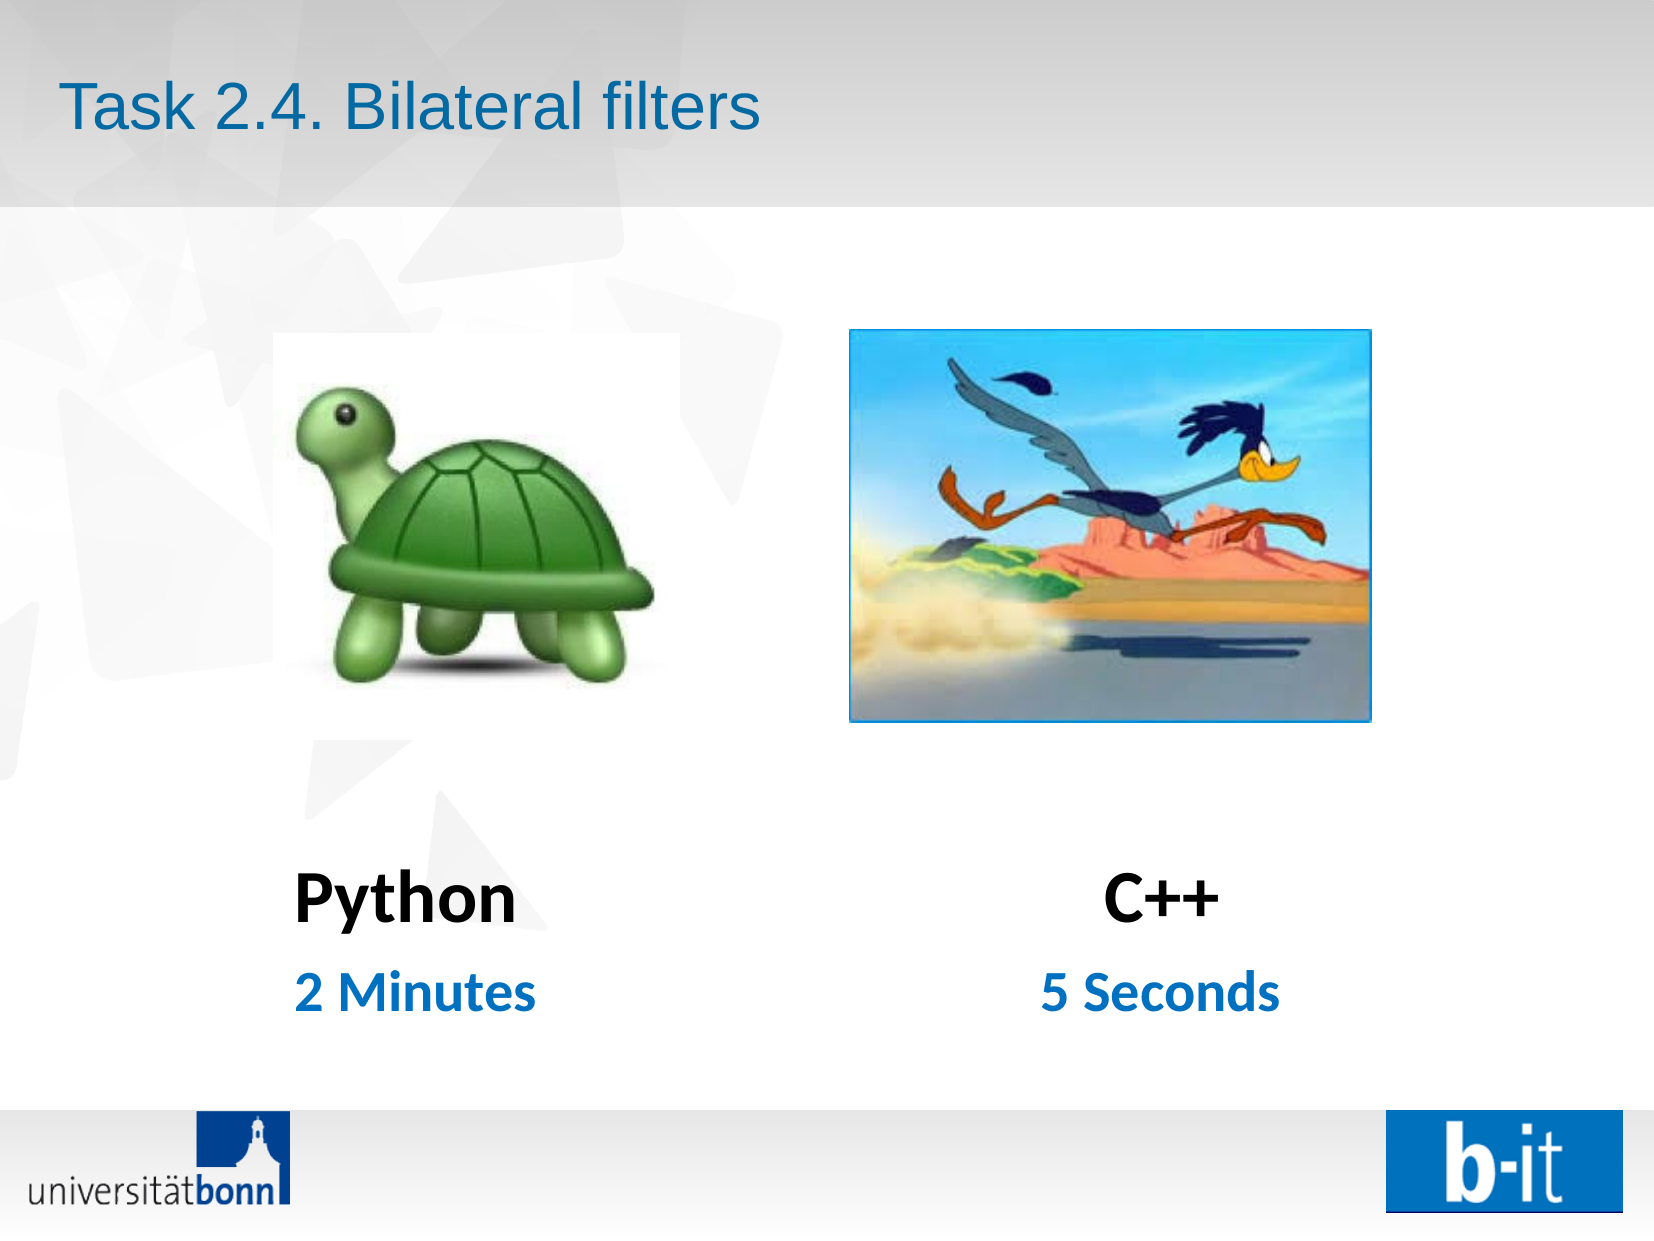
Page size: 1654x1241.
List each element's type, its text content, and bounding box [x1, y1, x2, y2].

text_box 2 Minutes [279, 945, 556, 1032]
picture [849, 329, 1372, 723]
text_box Python [279, 839, 536, 945]
title Task 2.4. Bilateral filters [59, 29, 1595, 178]
picture [28, 1087, 290, 1229]
picture [1386, 1110, 1623, 1213]
text_box C++ [1089, 839, 1236, 945]
picture [0, 0, 783, 931]
text_box 5 Seconds [1025, 945, 1300, 1032]
